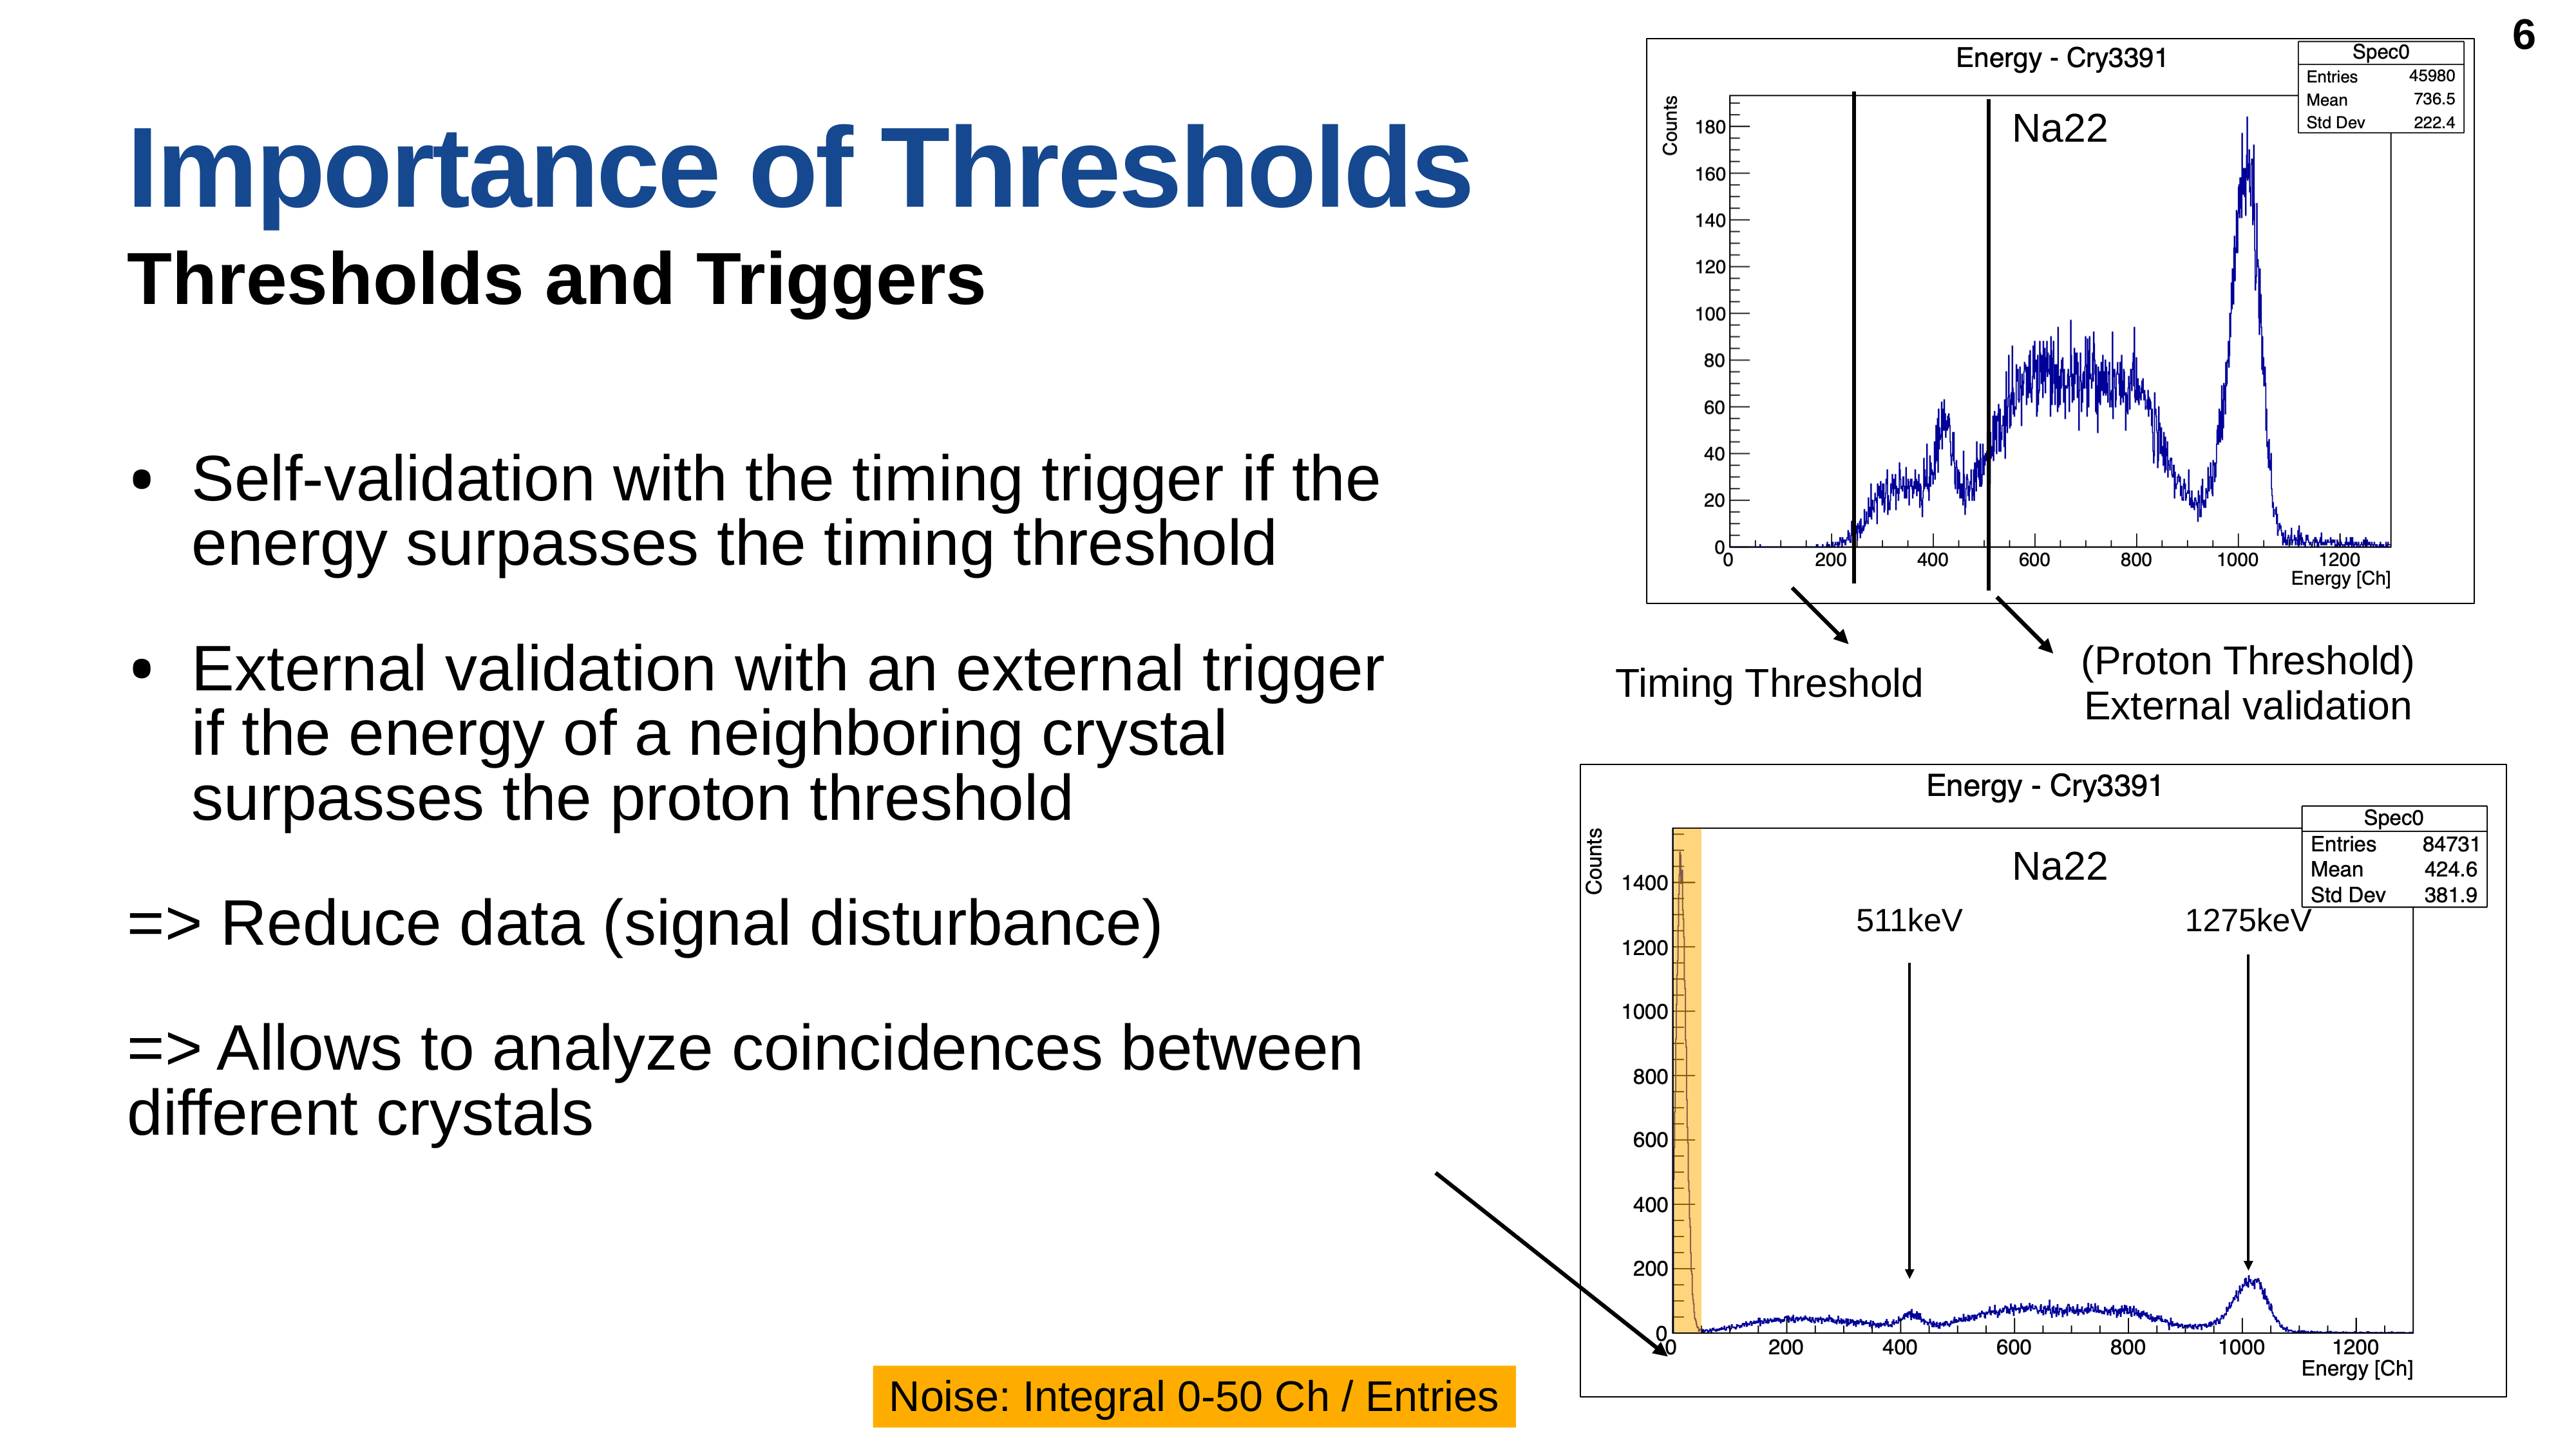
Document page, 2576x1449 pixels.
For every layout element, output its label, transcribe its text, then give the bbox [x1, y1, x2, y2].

picture [1647, 39, 2474, 603]
text_box 1275keV [2179, 896, 2318, 945]
list Self-validation with the timing trigger if the energy surpasses the timing threshold External validation with an external trigger if the energy of a neighboring crystal surpasses the proton threshold => Reduce data (signal disturbance) => Allows to analyze coincidences between different crystals [127, 448, 1387, 1321]
text_box 511keV [1850, 896, 1969, 945]
text_box (Proton Threshold) External validation [2077, 630, 2420, 737]
title Importance of Thresholds [127, 100, 1646, 237]
text_box Timing Threshold [1609, 654, 1931, 713]
text_box Noise: Integral 0-50 Ch / Entries [873, 1365, 1516, 1428]
text_box 6 [2292, 6, 2541, 73]
text_box Na22 [2007, 99, 2114, 157]
picture [1580, 764, 2506, 1396]
text_box [1674, 828, 1701, 1333]
list Thresholds and Triggers [127, 237, 1646, 336]
text_box Na22 [2007, 837, 2114, 895]
